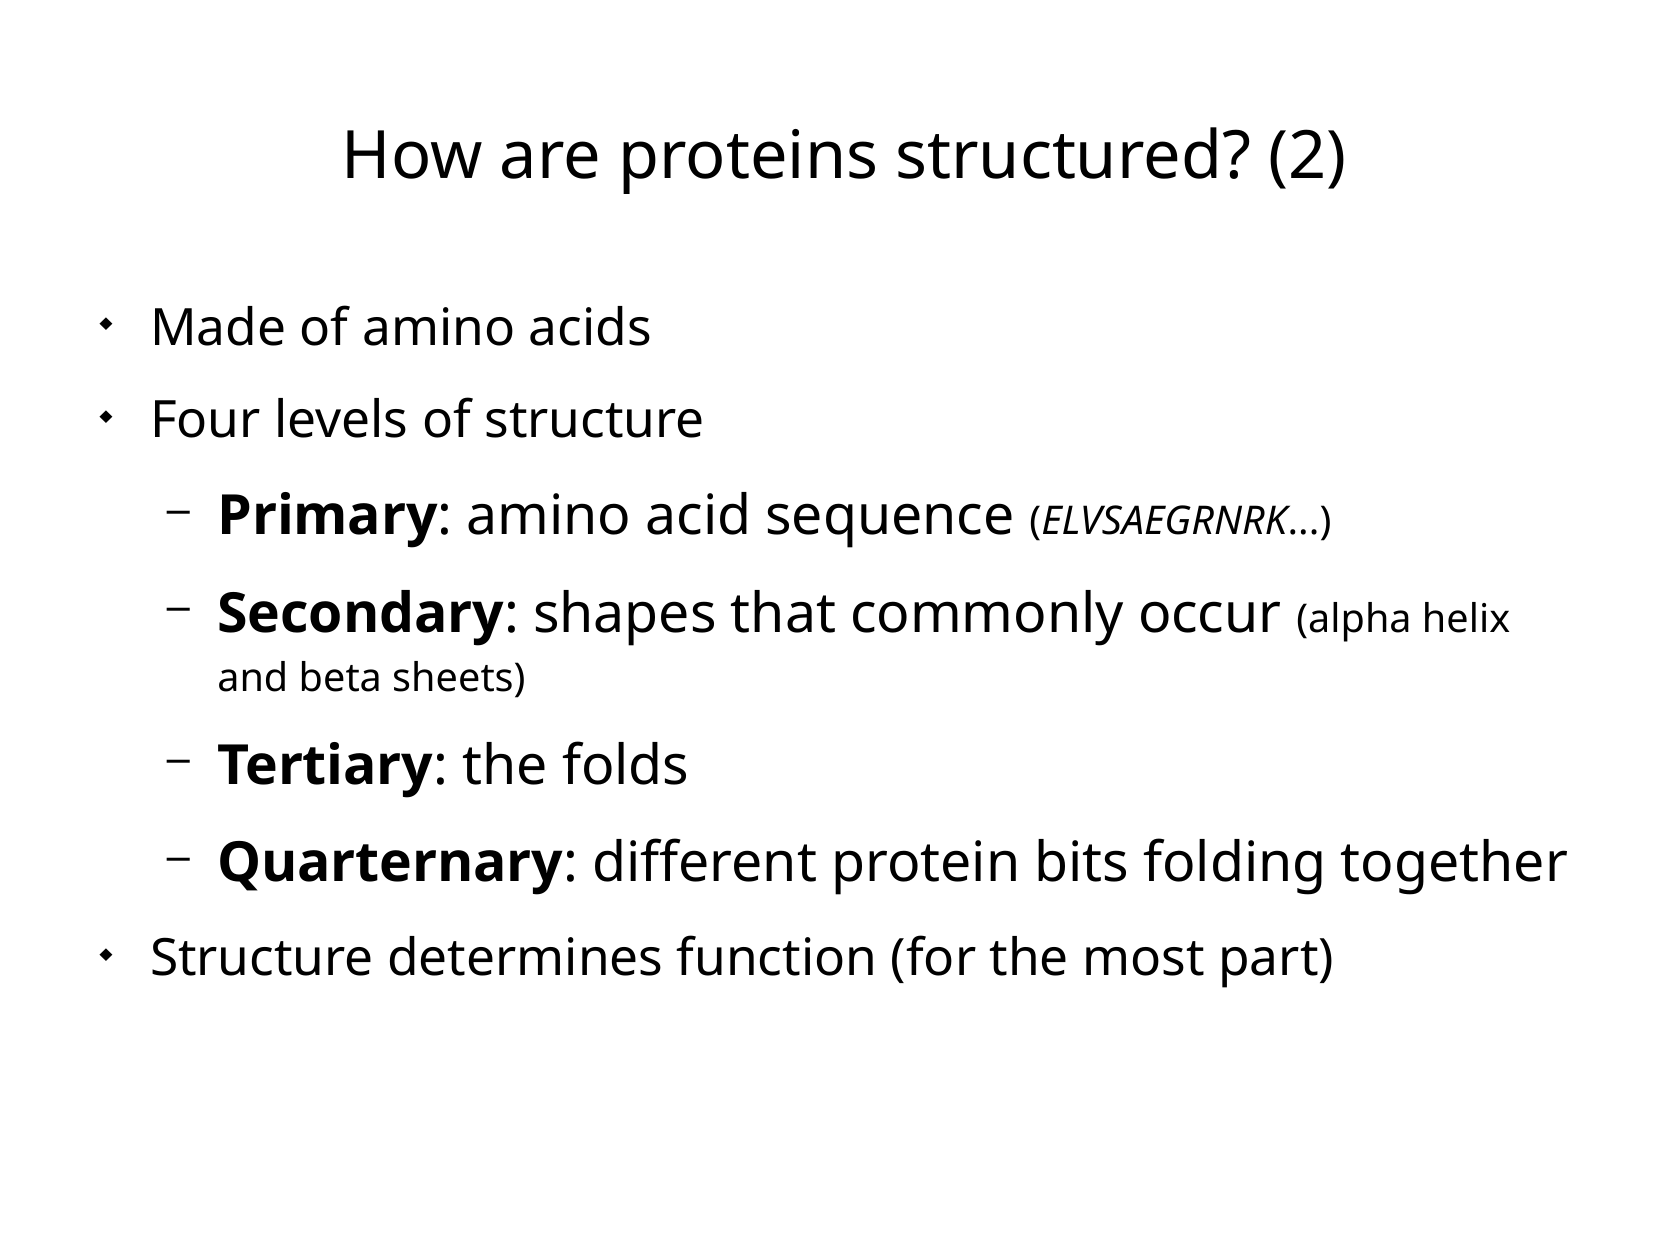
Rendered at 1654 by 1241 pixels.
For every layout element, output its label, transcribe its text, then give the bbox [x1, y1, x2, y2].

title How are proteins structured? (2) [82, 49, 1571, 257]
list Made of amino acids Four levels of structure Primary: amino acid sequence (ELVSAEGRNRK...) Secondary: shapes that commonly occur (alpha helix and beta sheets) Tertiary: the folds Quarternary: different protein bits folding together Structure determines function (for the most part) [82, 290, 1571, 1010]
